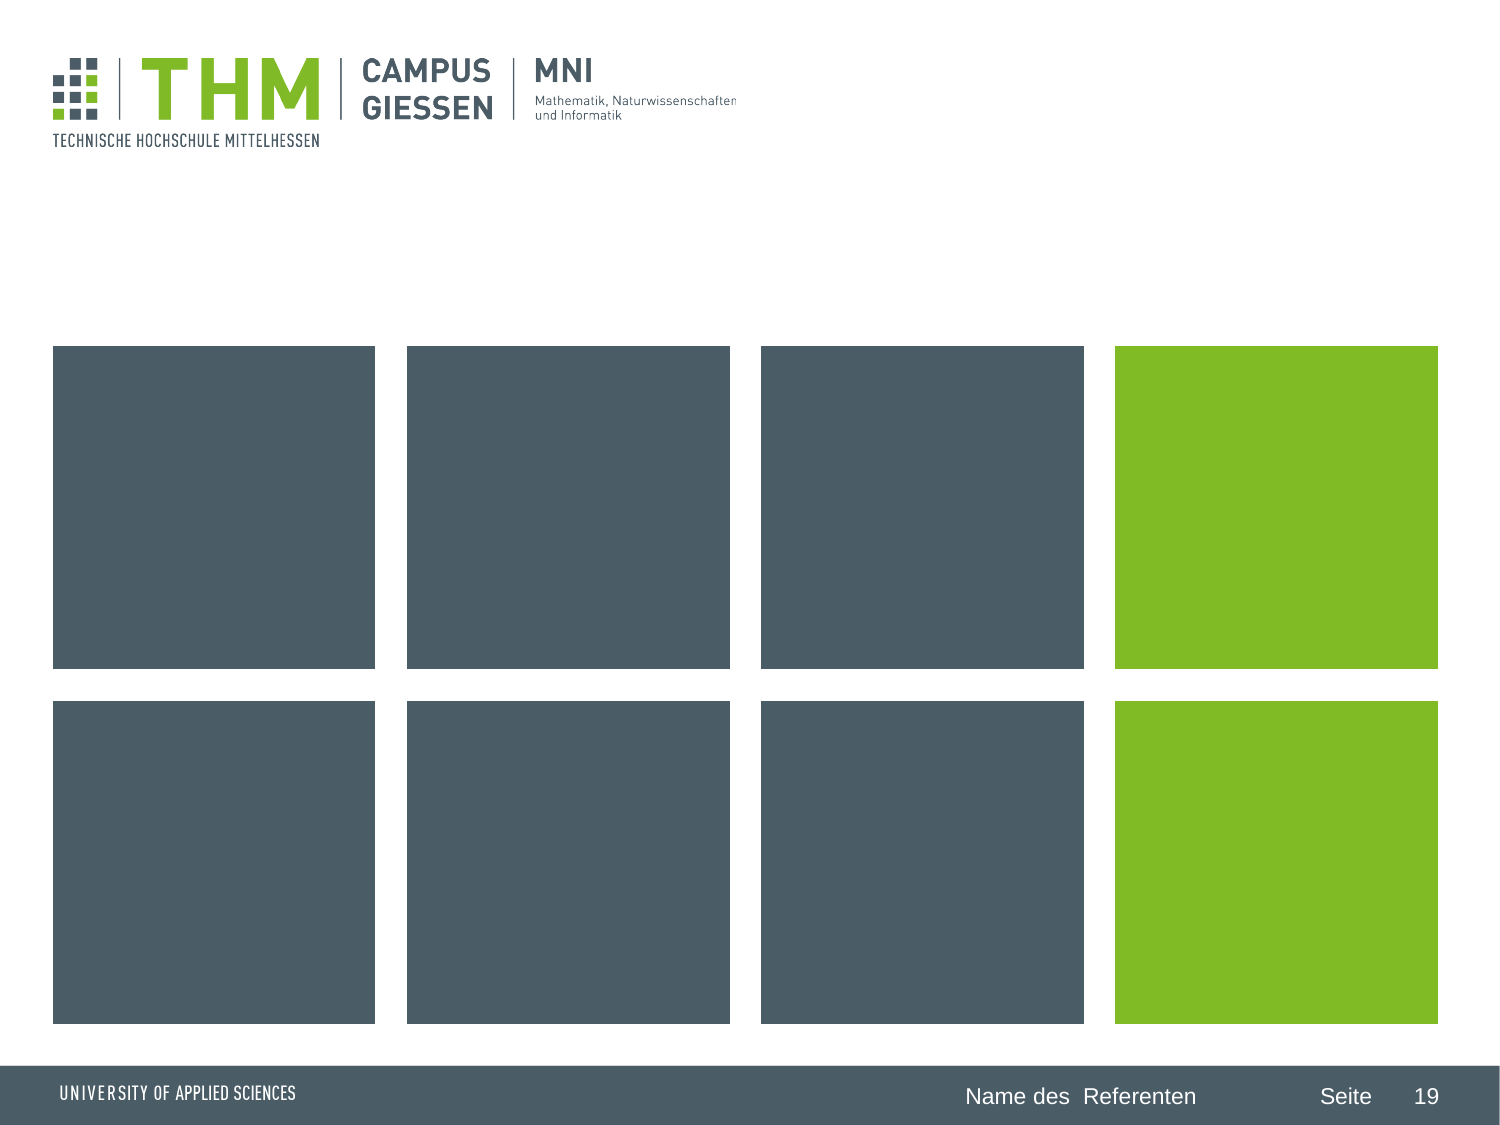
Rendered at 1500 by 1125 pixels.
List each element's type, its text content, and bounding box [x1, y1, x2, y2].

picture [59, 1082, 296, 1104]
slide_number <number> [1376, 1073, 1455, 1118]
picture [53, 58, 736, 147]
